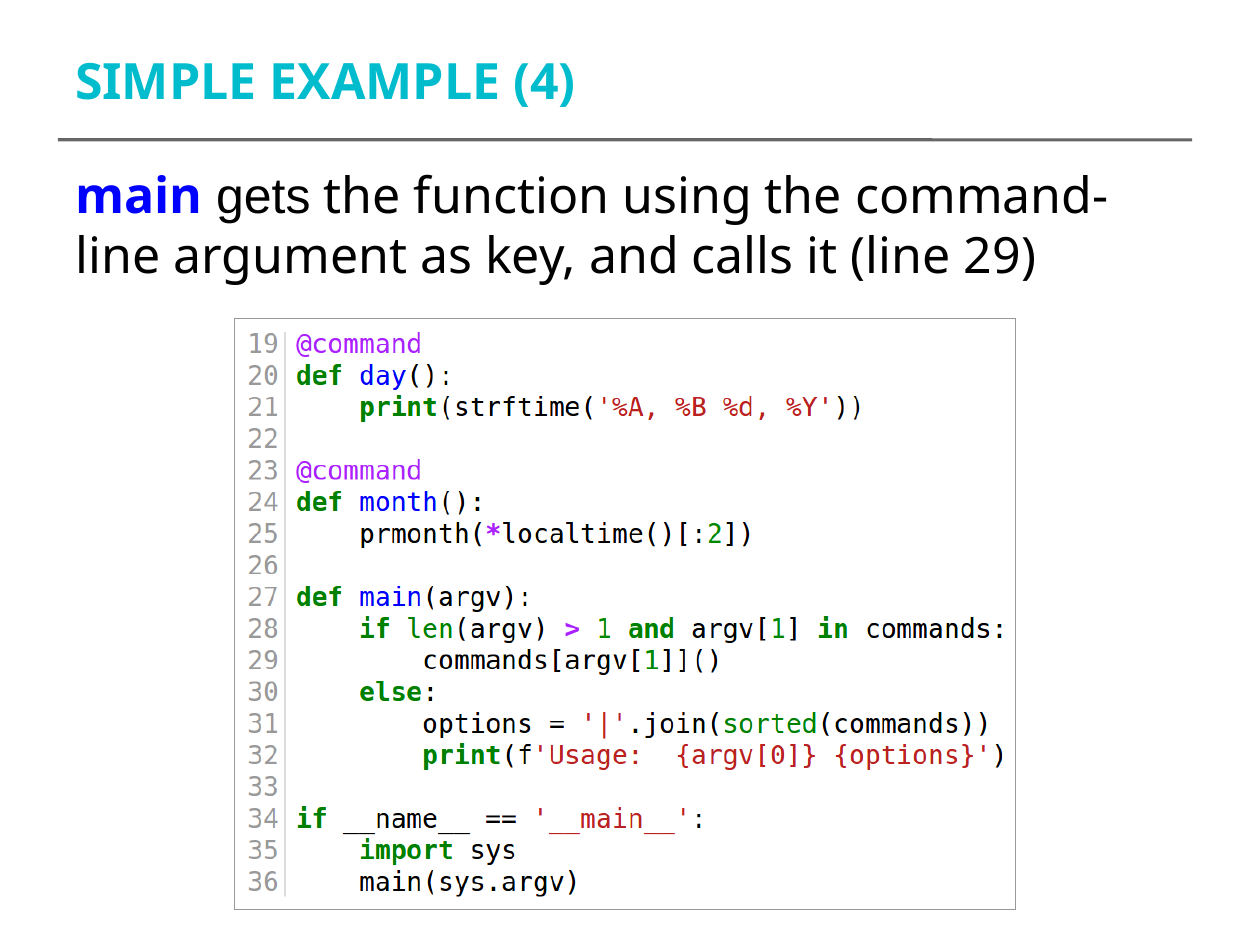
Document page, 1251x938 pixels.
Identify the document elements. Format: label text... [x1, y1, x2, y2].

list main gets the function using the command-line argument as key, and calls it (line 29) [62, 151, 1188, 831]
title SIMPLE EXAMPLE (4) [62, 37, 1188, 122]
picture [234, 831, 1016, 910]
